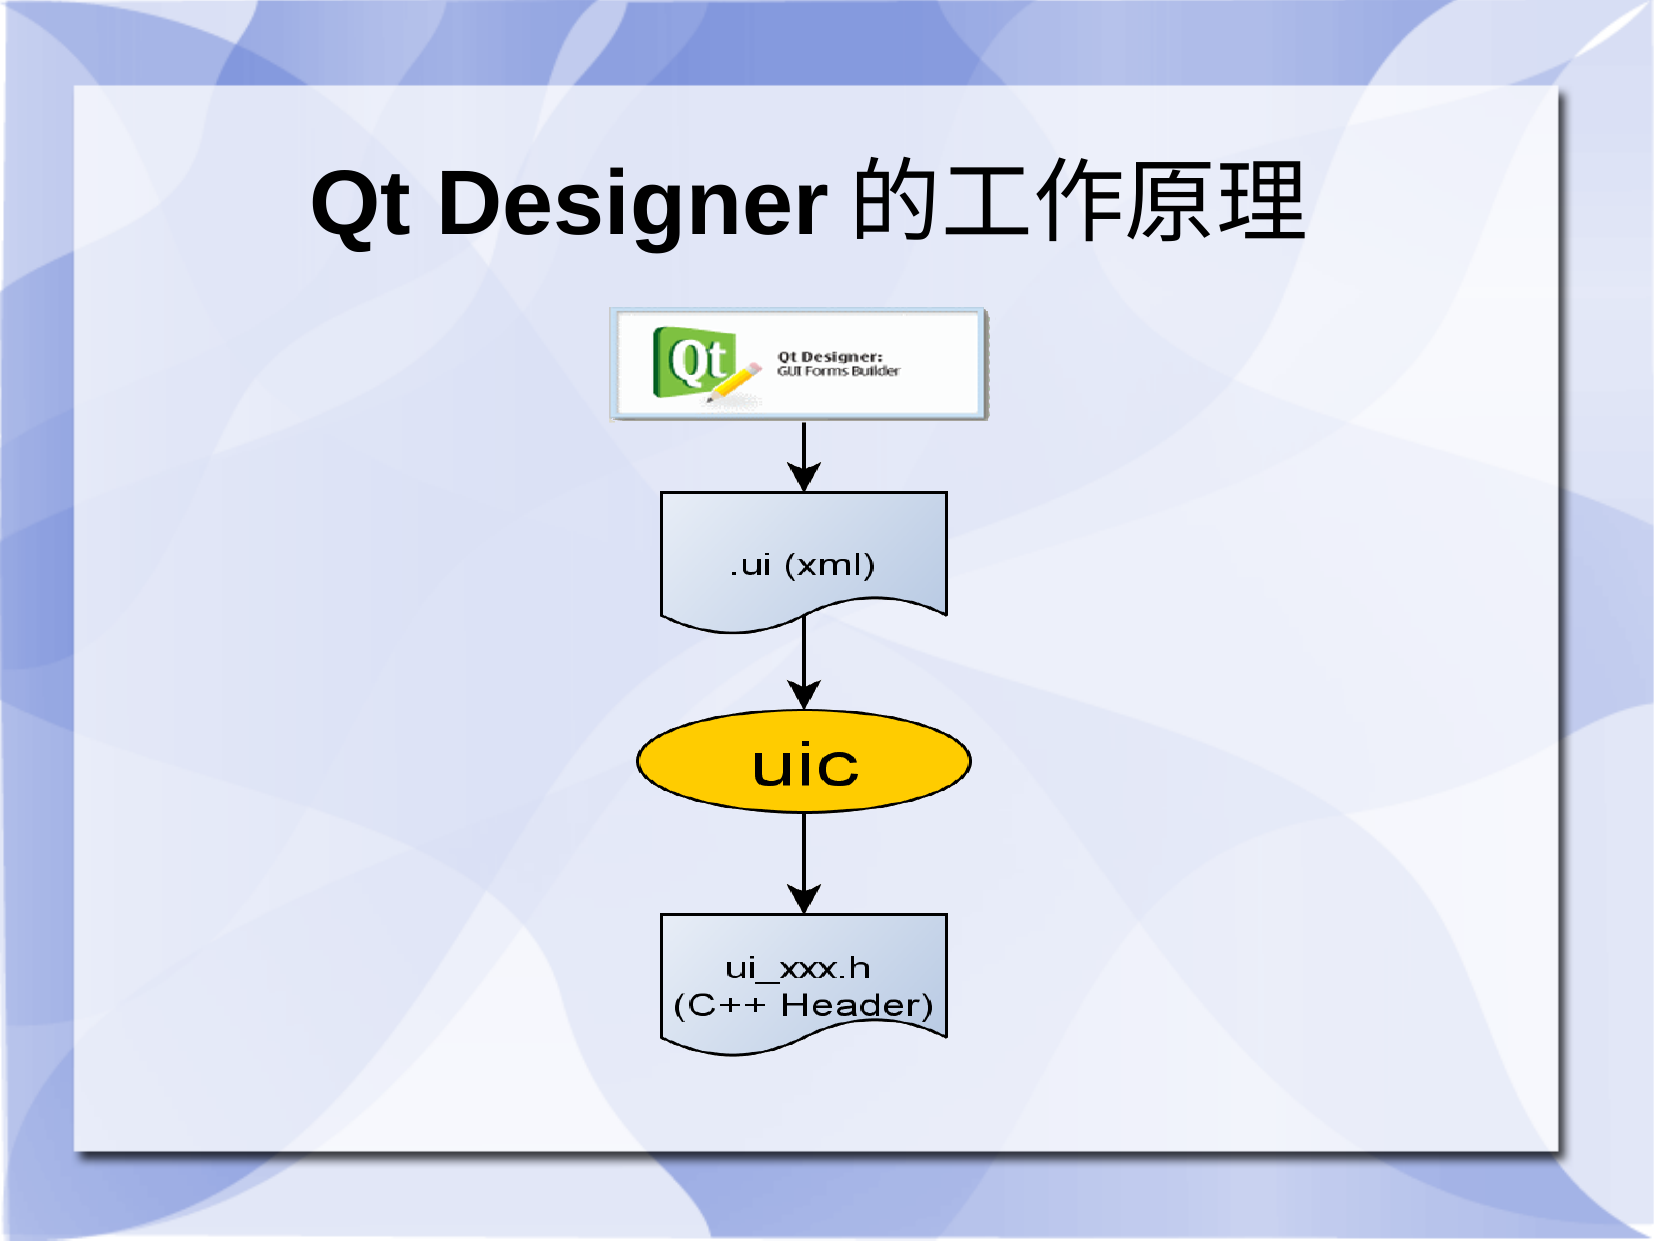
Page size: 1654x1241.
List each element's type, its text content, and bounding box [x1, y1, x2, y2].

picture [0, 0, 1654, 1241]
title Qt Designer的工作原理 [82, 90, 1536, 298]
